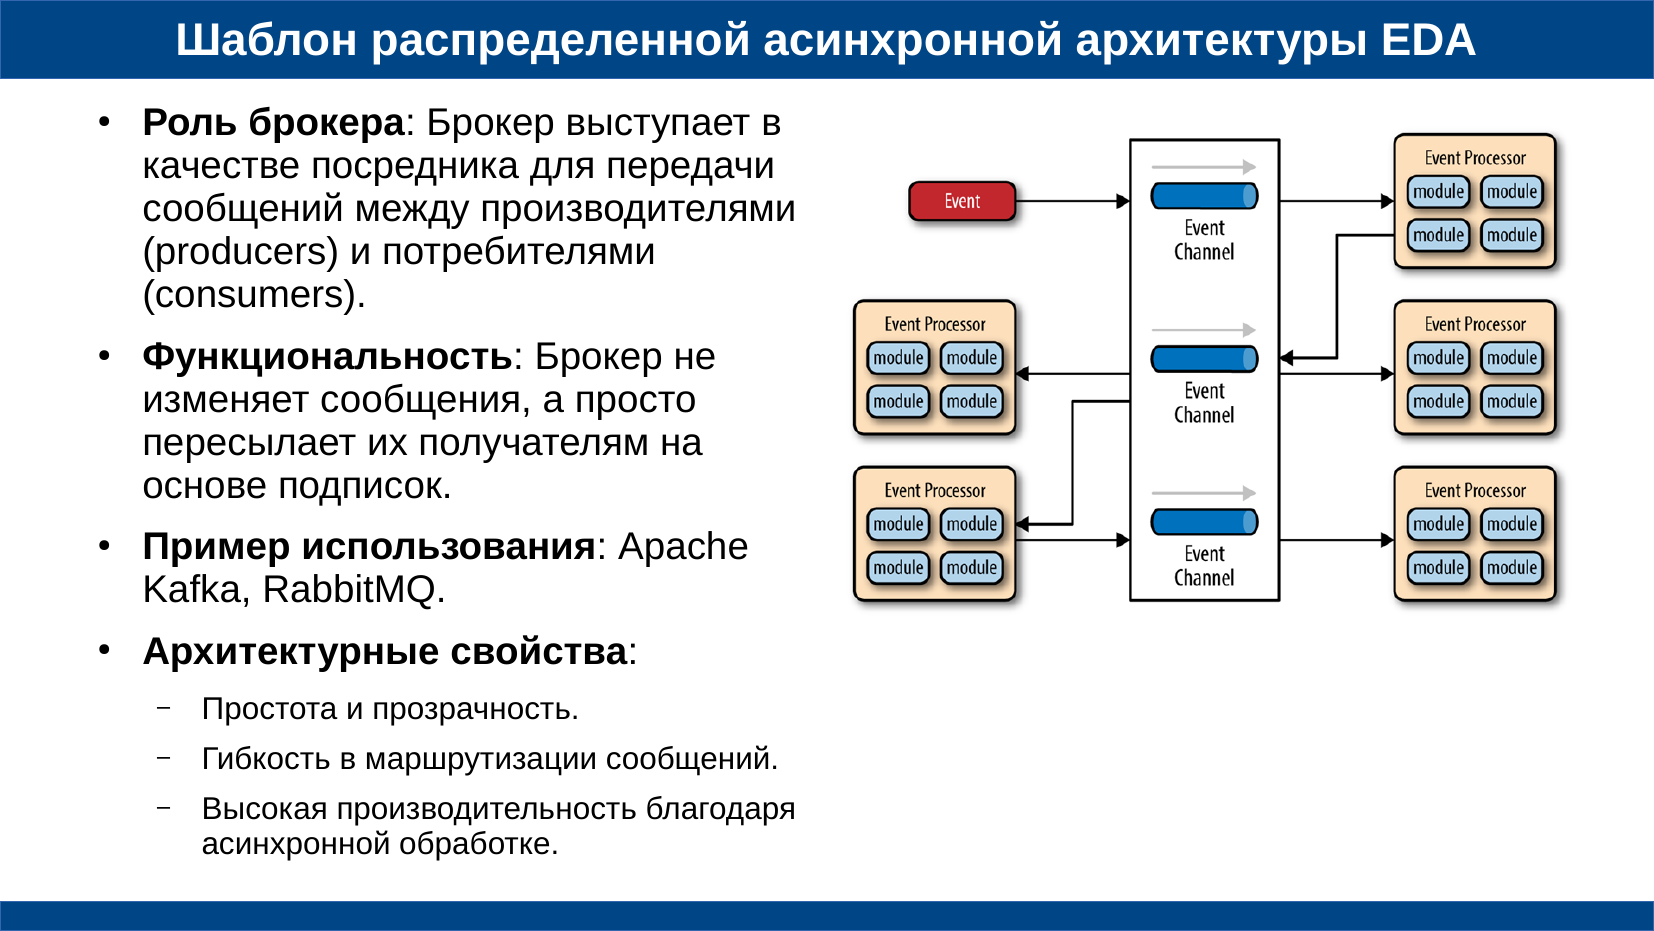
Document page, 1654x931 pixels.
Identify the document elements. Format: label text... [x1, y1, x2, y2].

picture [845, 101, 1572, 641]
list Роль брокера: Брокер выступает в качестве посредника для передачи сообщений между производителями (producers) и потребителями (consumers). Функциональность: Брокер не изменяет сообщения, а просто пересылает их получателям на основе подписок. Пример использования: Apache Kafka, RabbitMQ. Архитектурные свойства: Простота и прозрачность. Гибкость в маршрутизации сообщений. Высокая производительность благодаря асинхронной обработке. [82, 101, 809, 871]
title Шаблон распределенной асинхронной архитектуры EDA [0, 0, 1654, 79]
